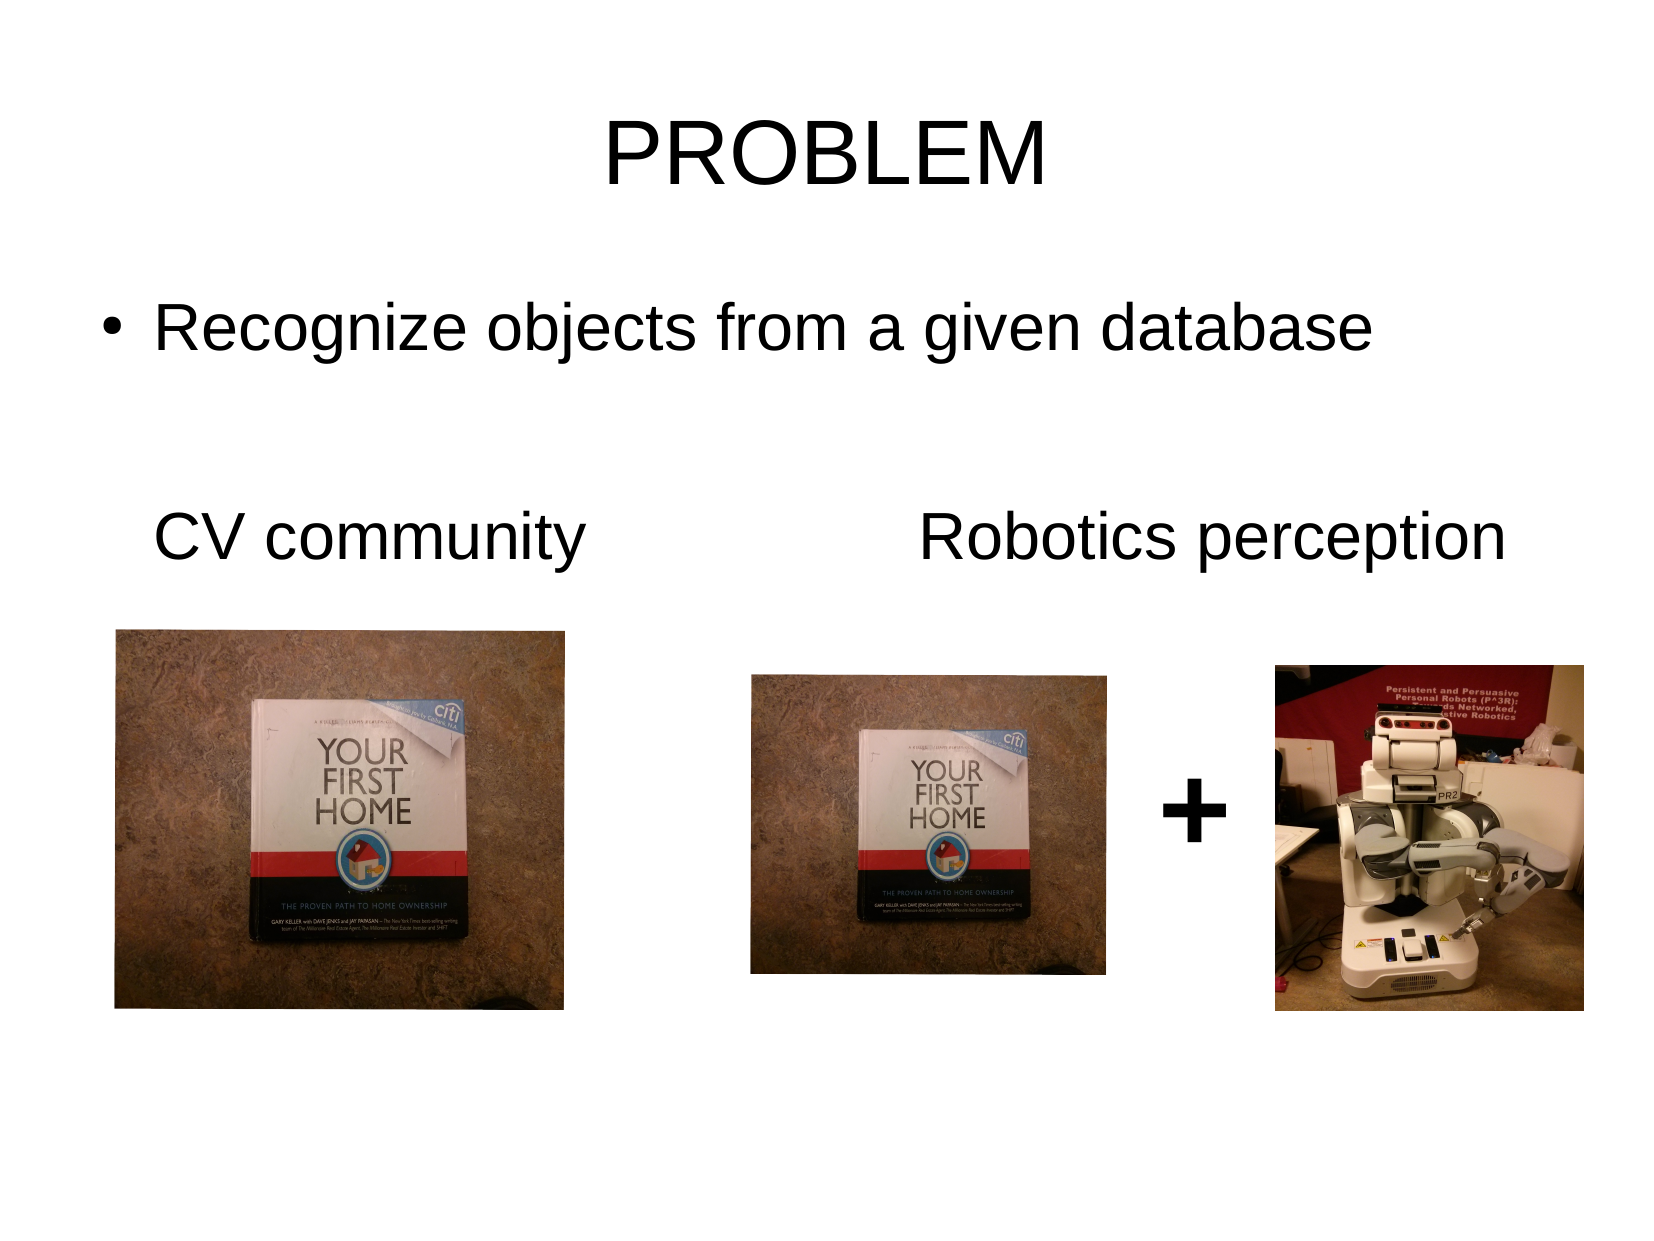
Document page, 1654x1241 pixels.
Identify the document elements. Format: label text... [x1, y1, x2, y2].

title PROBLEM [82, 49, 1571, 257]
picture [1275, 665, 1584, 1011]
picture [750, 675, 1107, 976]
list Recognize objects from a given database CV community Robotics perception [82, 290, 1538, 1010]
text_box + [1143, 731, 1264, 887]
picture [114, 630, 565, 1010]
